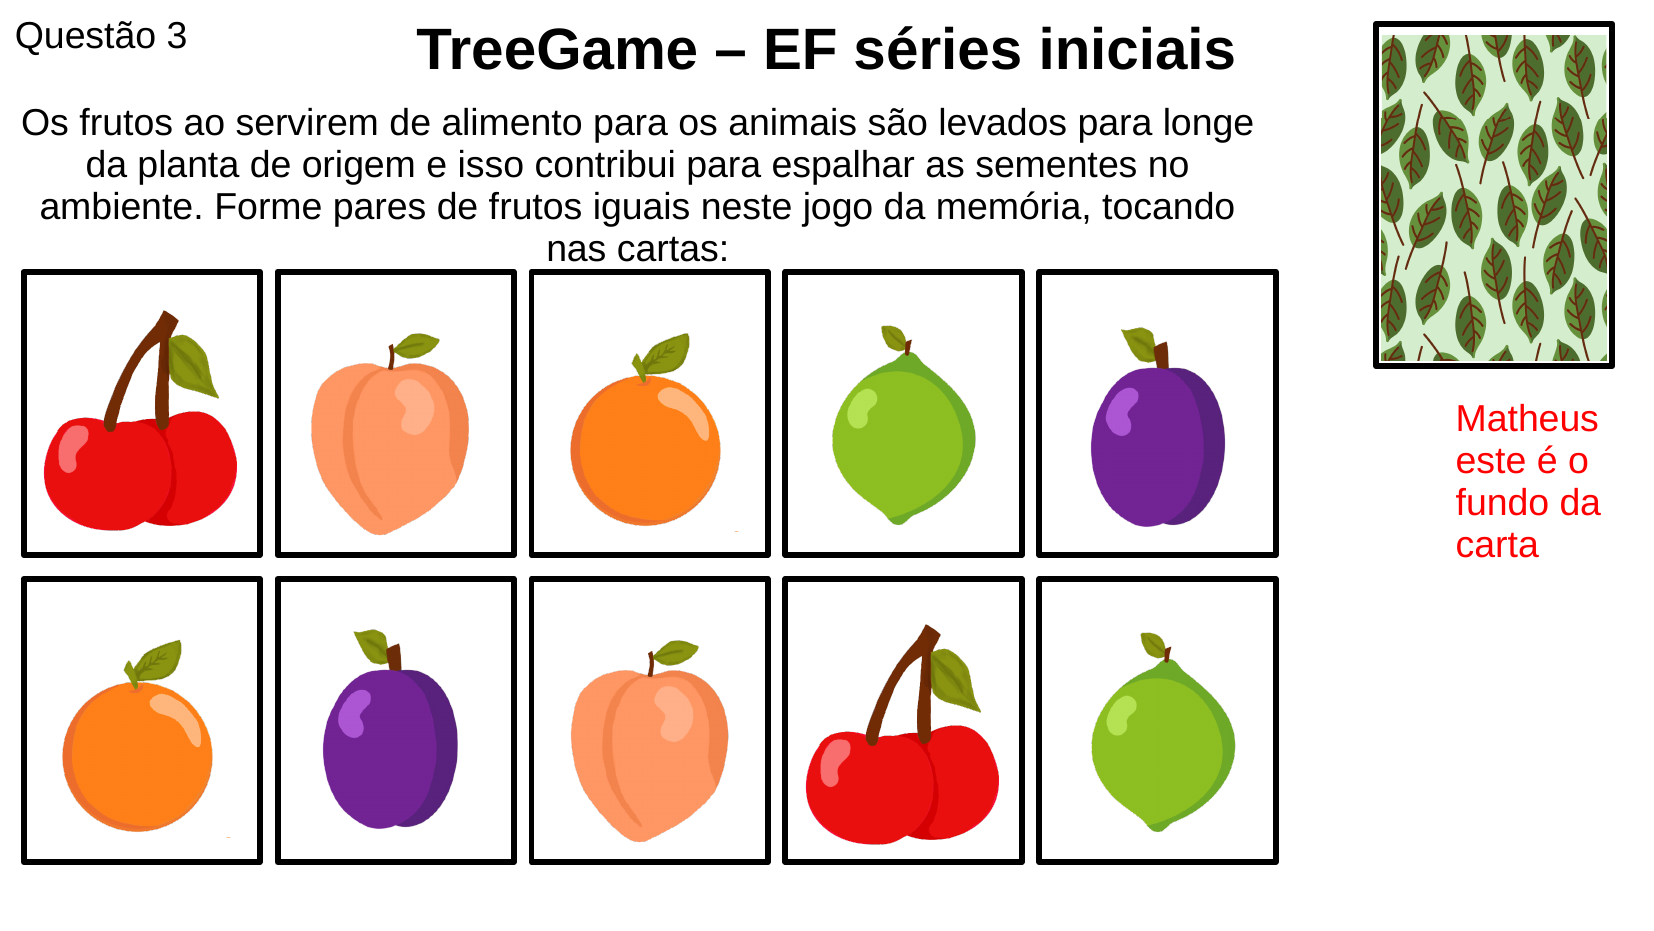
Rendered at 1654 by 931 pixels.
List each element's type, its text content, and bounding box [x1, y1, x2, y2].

picture [1381, 35, 1607, 361]
picture [283, 306, 497, 544]
picture [1062, 619, 1260, 839]
title TreeGame – EF séries iniciais [82, 0, 1571, 128]
picture [803, 312, 1000, 532]
picture [543, 613, 756, 851]
text_box Os frutos ao servirem de alimento para os animais são levados para longe da planta de origem e isso contribui para espalhar as sementes no ambiente. Forme pares de frutos iguais neste jogo da memória, tocando nas cartas: [0, 107, 1276, 278]
text_box Questão 3 [0, 7, 82, 107]
picture [784, 585, 1022, 851]
picture [543, 307, 745, 532]
picture [35, 614, 237, 838]
text_box Matheus este é o fundo da carta [1440, 389, 1619, 931]
picture [22, 271, 260, 537]
picture [1055, 300, 1264, 533]
picture [287, 602, 497, 835]
